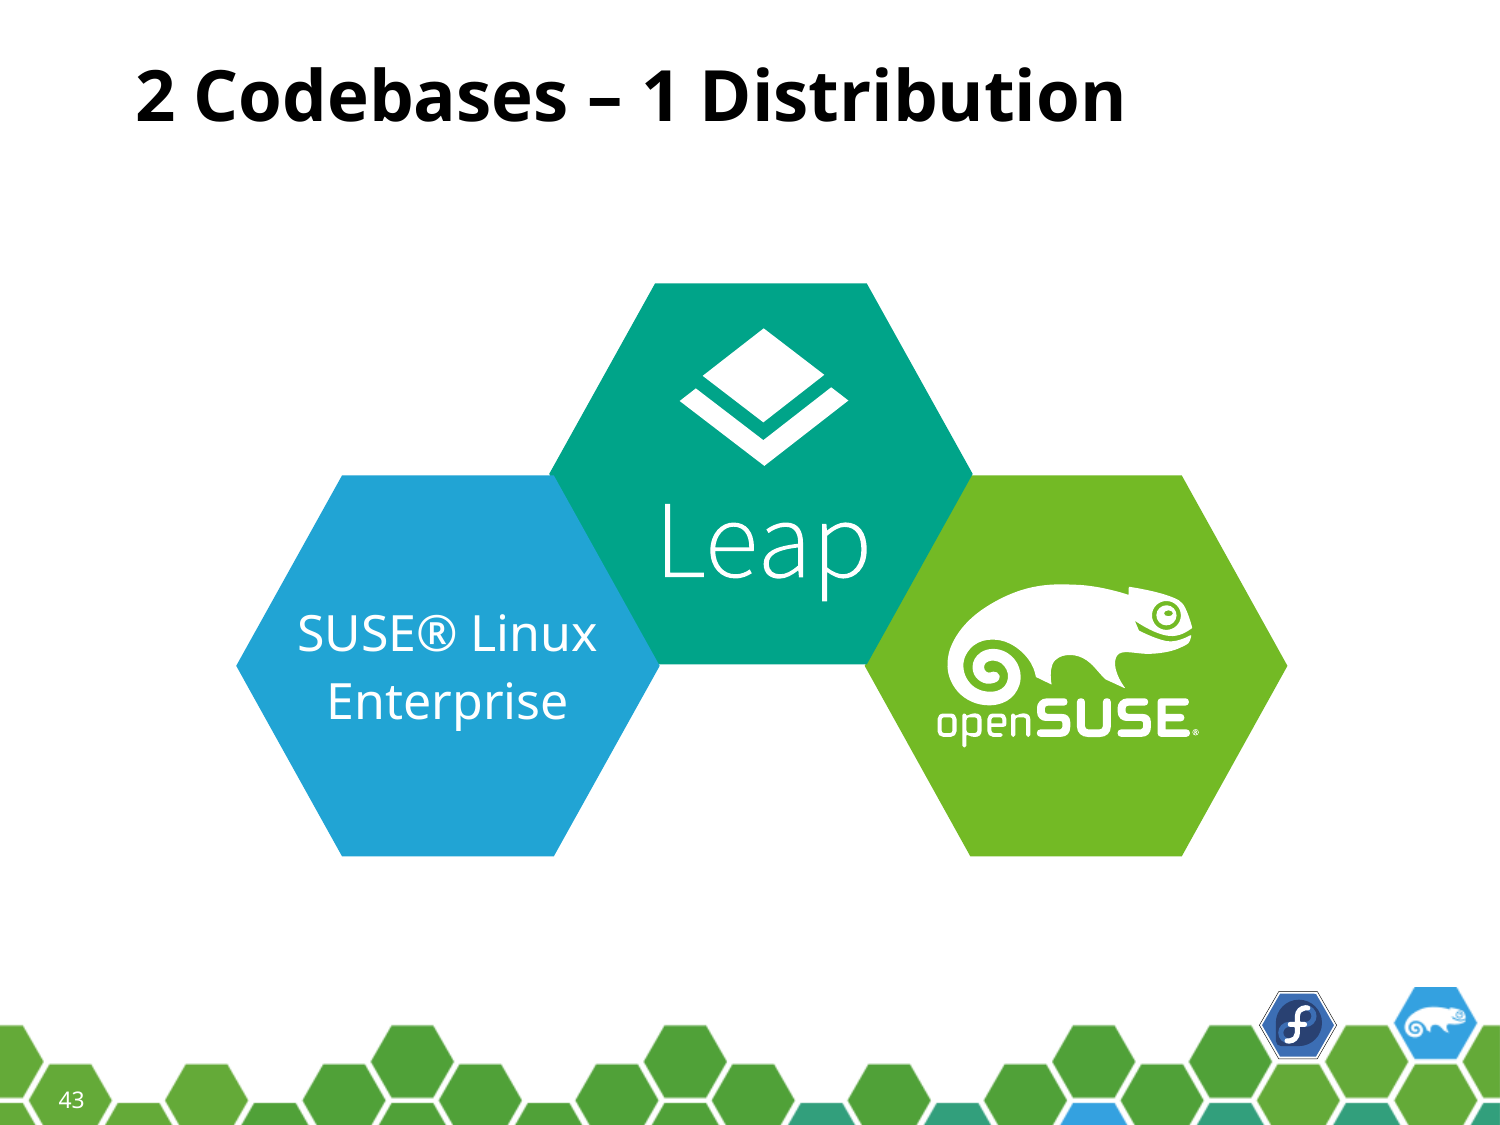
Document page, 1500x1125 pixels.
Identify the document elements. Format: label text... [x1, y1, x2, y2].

picture [937, 584, 1199, 748]
title 2 Codebases – 1 Distribution [135, 12, 1372, 175]
text_box [864, 475, 1288, 857]
picture [0, 987, 1500, 1125]
text_box SUSE® Linux Enterprise [236, 475, 660, 857]
picture [625, 287, 909, 643]
